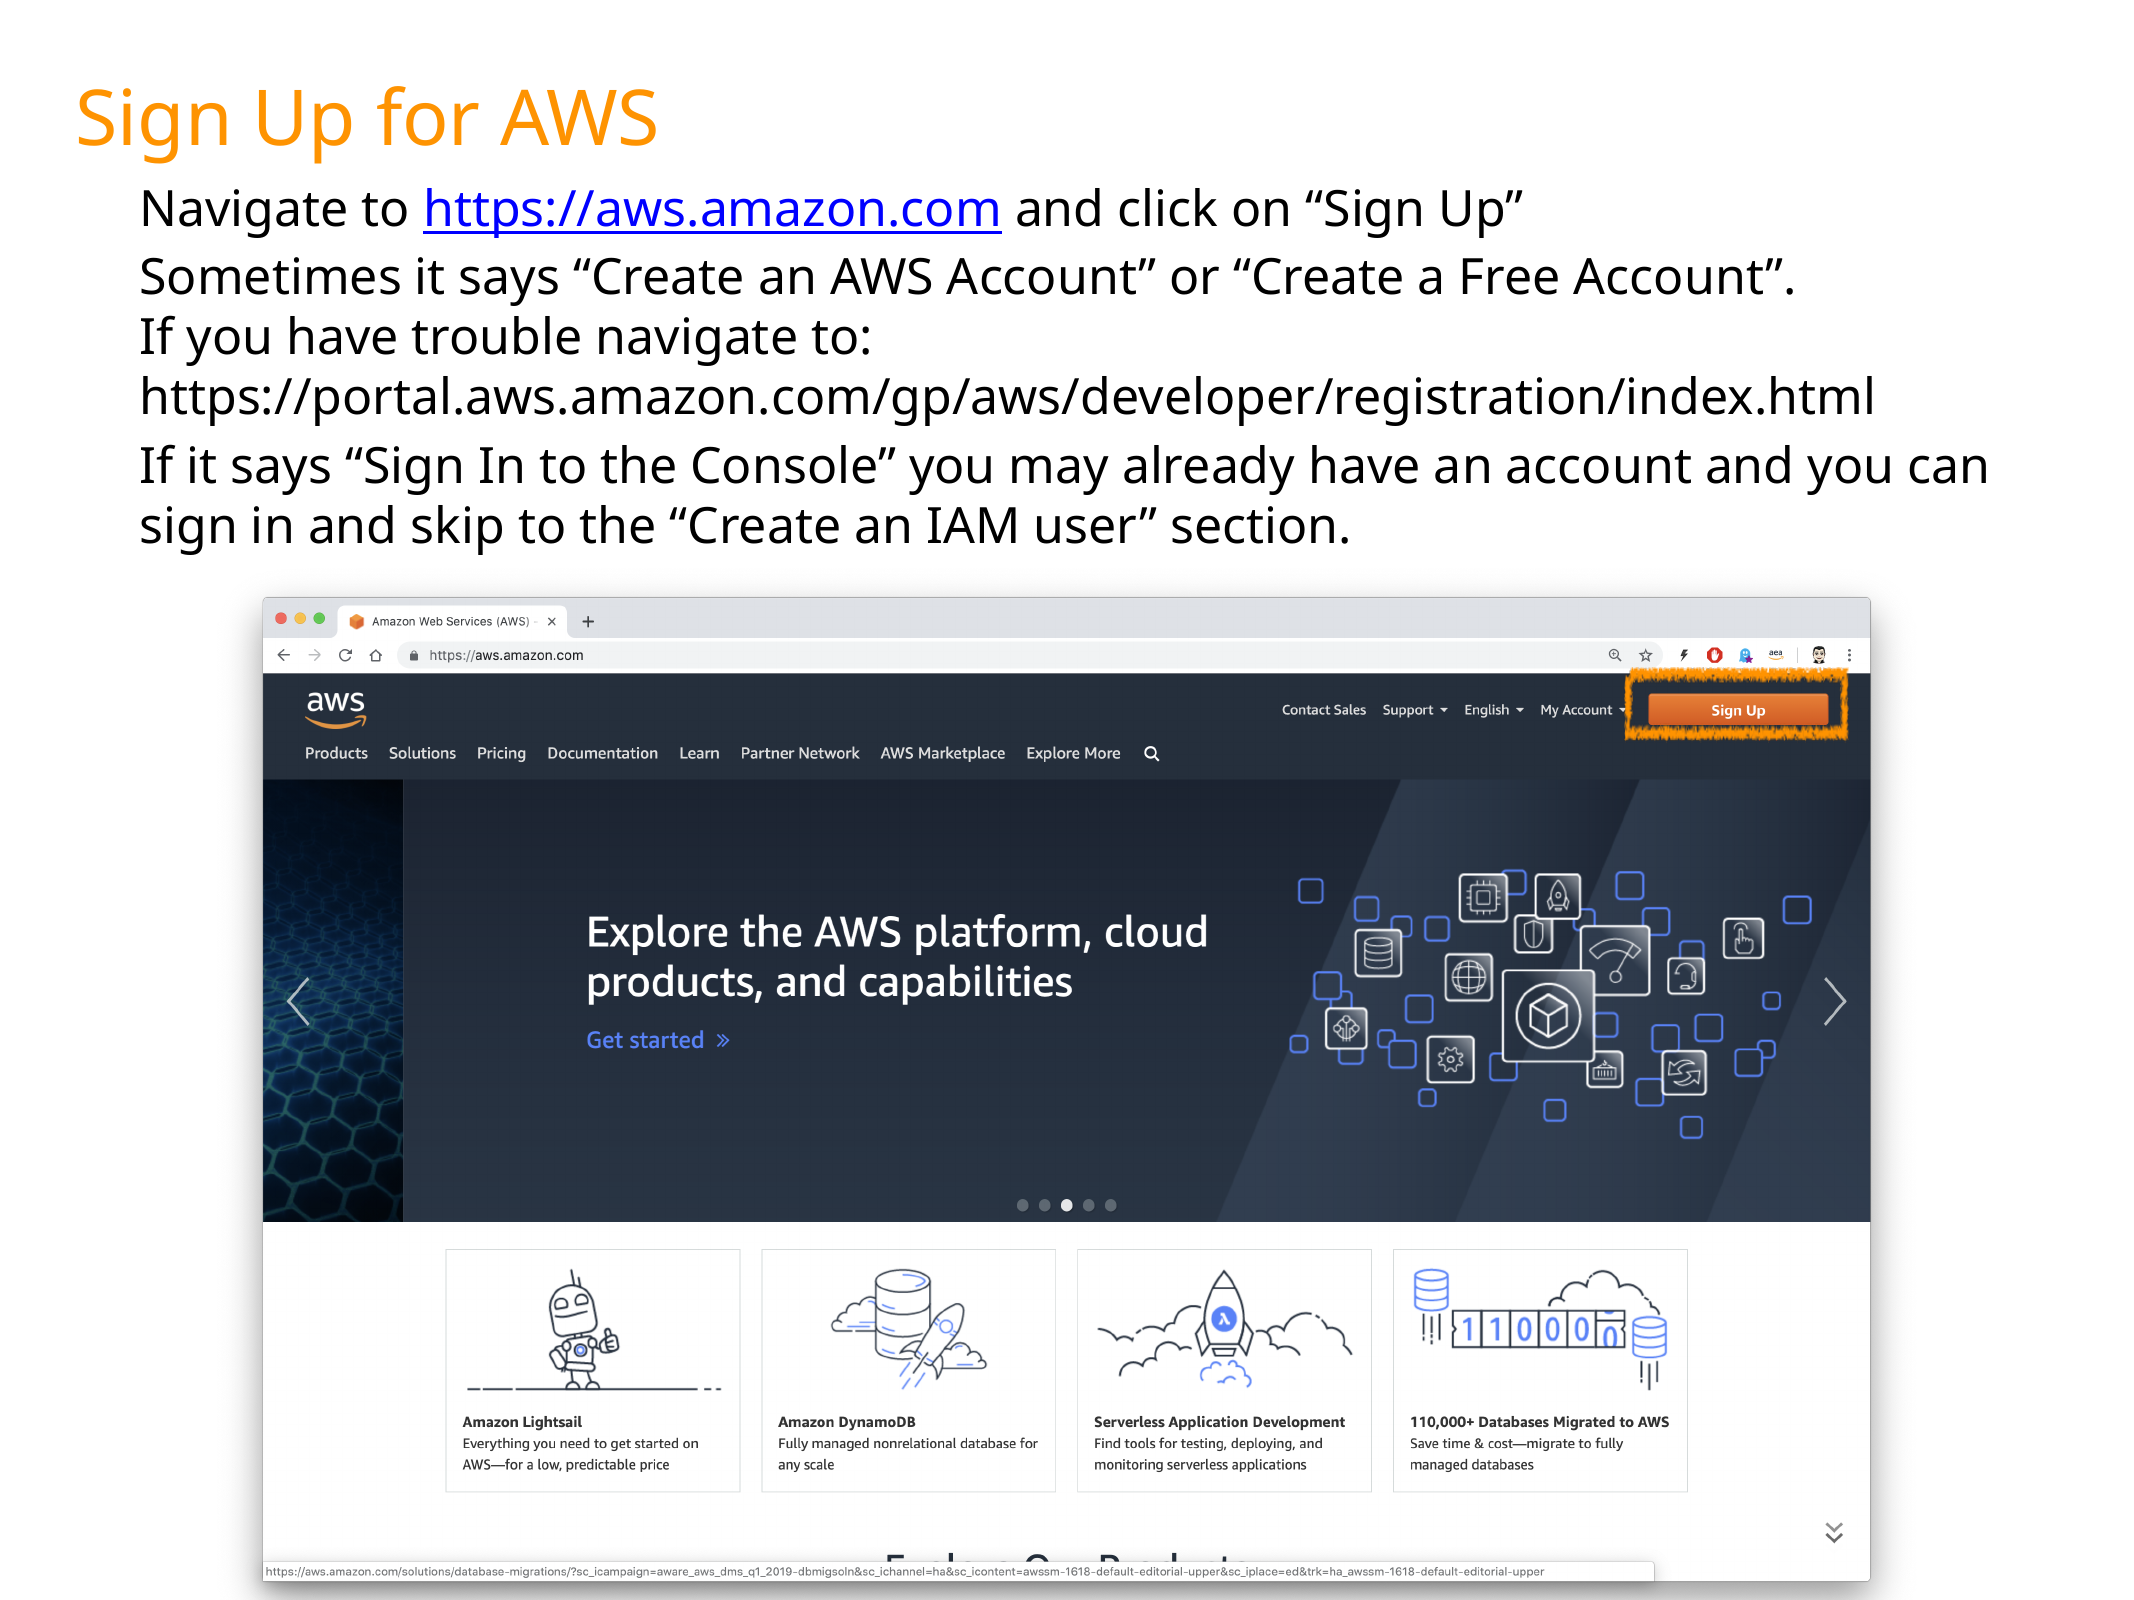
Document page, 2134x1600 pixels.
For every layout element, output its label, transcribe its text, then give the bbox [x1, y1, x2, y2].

text_box Sign Up for AWS [67, 59, 670, 170]
picture [209, 561, 1924, 1600]
text_box Navigate to https://aws.amazon.com and click on “Sign Up” Sometimes it says “Create an AWS Account” or “Create a Free Account”. If you have trouble navigate to: https://portal.aws.amazon.com/gp/aws/developer/registration/index.html If it says “Sign In to the Console” you may already have an account and you can sign in and skip to the “Create an IAM user” section. [130, 168, 2000, 562]
